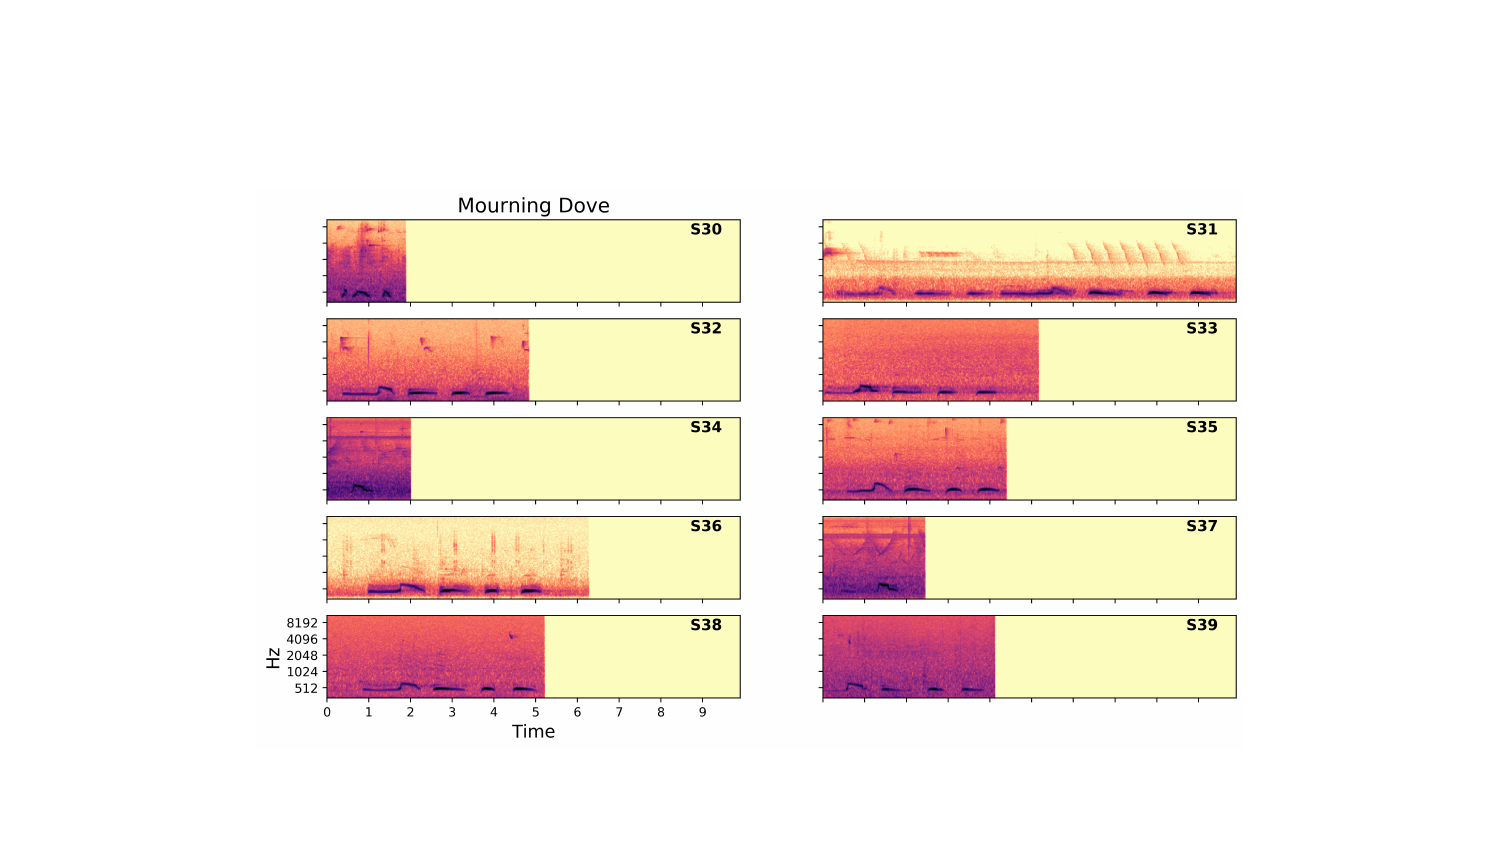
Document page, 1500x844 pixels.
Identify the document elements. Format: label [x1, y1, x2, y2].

picture [255, 188, 1245, 750]
